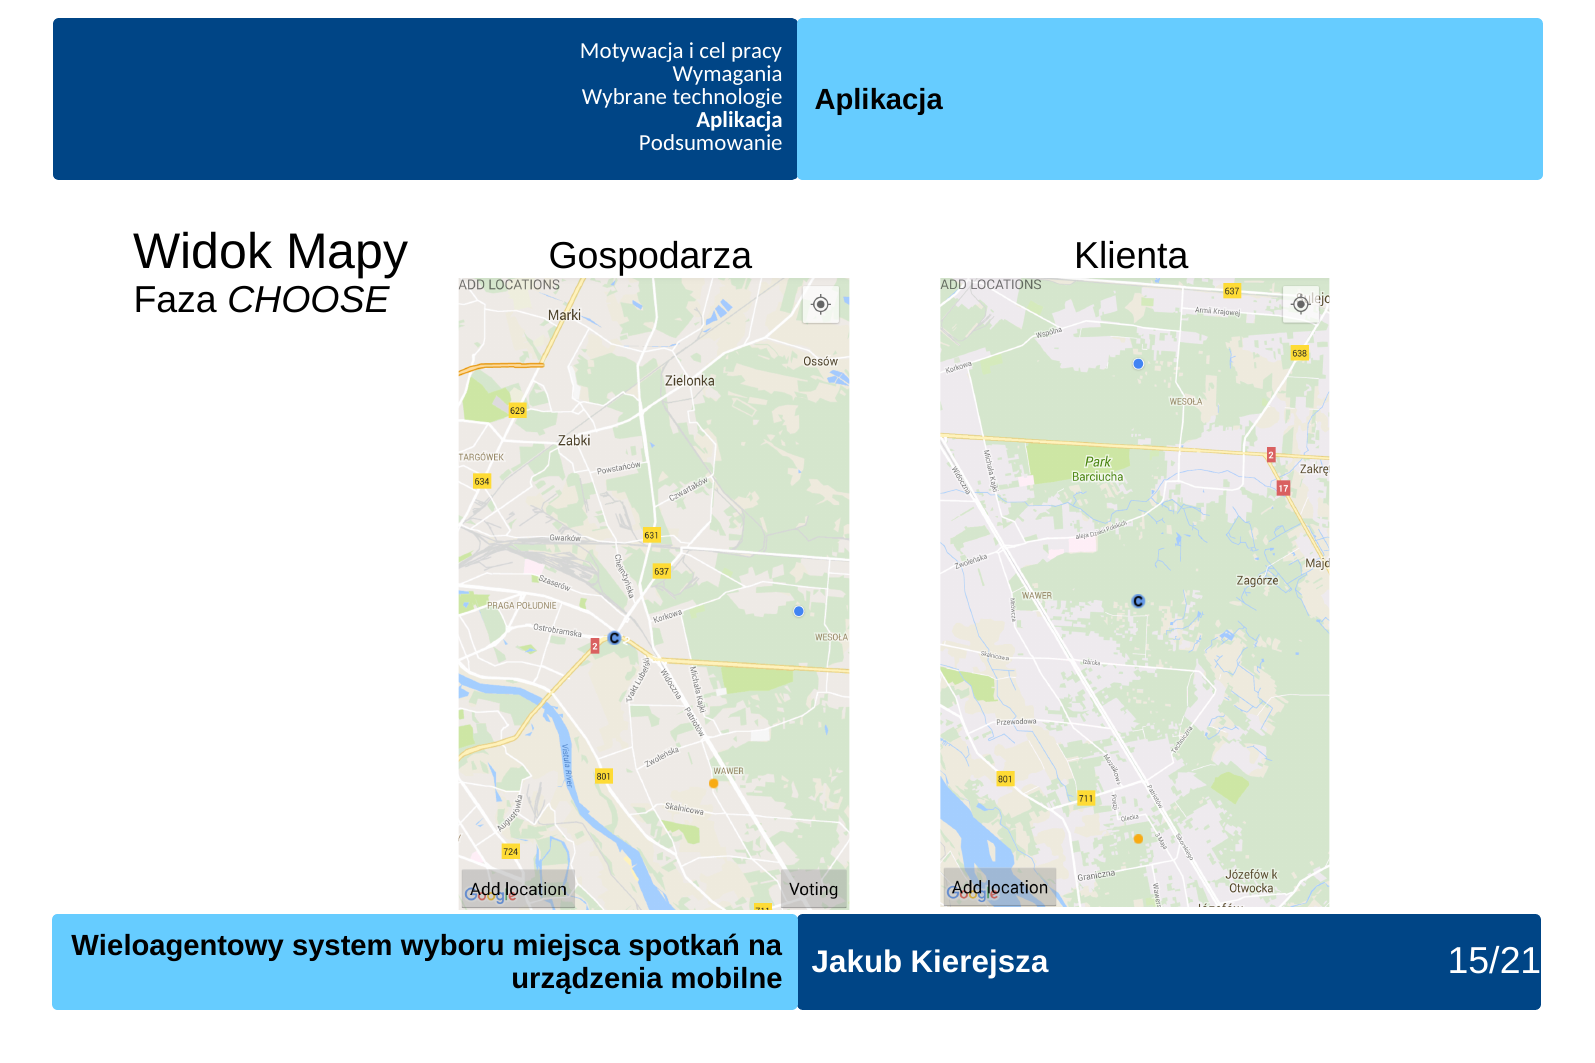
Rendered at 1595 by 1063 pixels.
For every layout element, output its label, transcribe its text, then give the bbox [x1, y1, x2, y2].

title Jakub Kierejsza [802, 919, 1536, 1004]
title Motywacja i cel pracy Wymagania Wybrane technologie Aplikacja Podsumowanie [59, 23, 792, 175]
text_box <number>/21 [1426, 931, 1556, 1031]
list Widok Mapy Gospodarza Klienta Faza CHOOSE [133, 223, 1463, 846]
title Wieloagentowy system wyboru miejsca spotkań na urządzenia mobilne [57, 919, 792, 1004]
title Aplikacja [802, 23, 1537, 175]
picture [940, 278, 1330, 907]
picture [458, 278, 850, 910]
